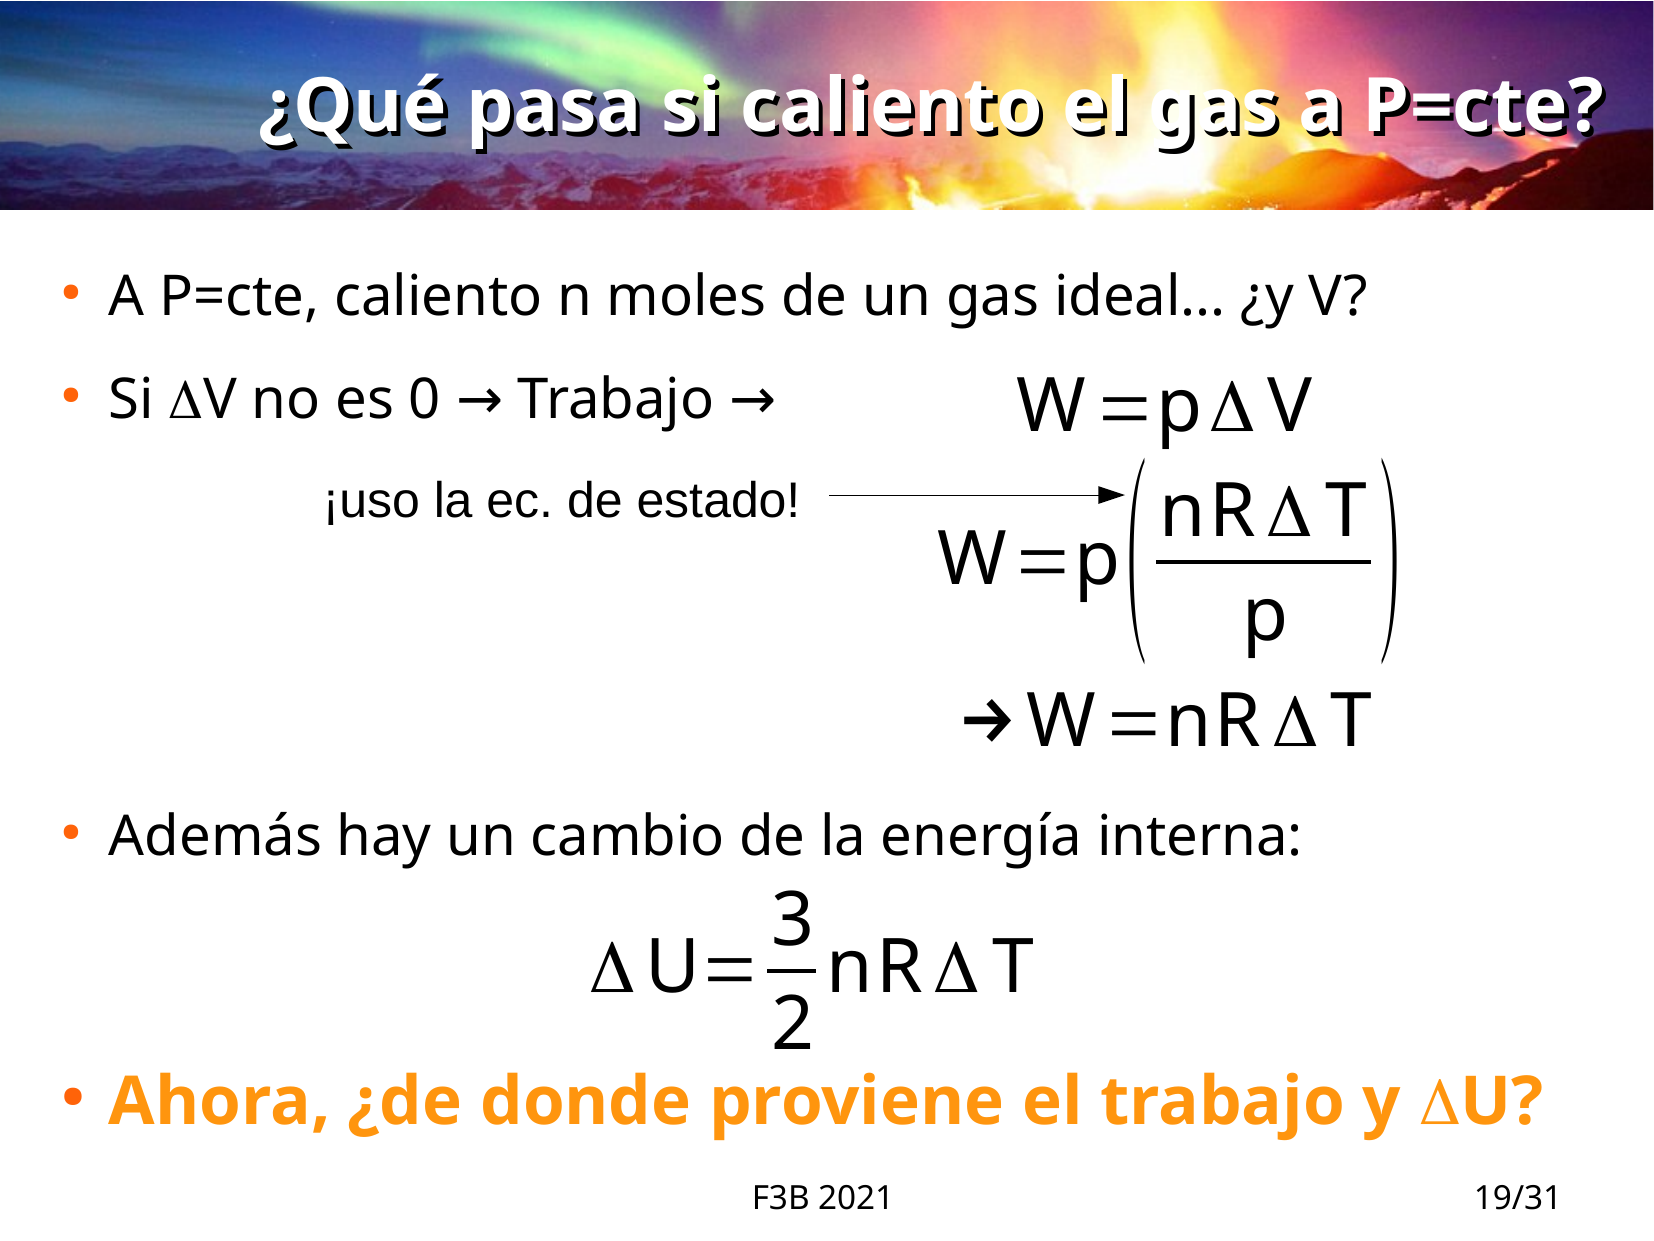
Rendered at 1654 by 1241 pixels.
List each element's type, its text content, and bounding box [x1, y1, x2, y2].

chart [927, 358, 1411, 766]
chart [581, 872, 1041, 1068]
title ¿Qué pasa si caliento el gas a P=cte? [45, 15, 1606, 191]
text_box ¡uso la ec. de estado! [308, 465, 816, 541]
list A P=cte, caliento n moles de un gas ideal... ¿y V? Si DV no es 0 → Trabajo → Además hay un cambio de la energía interna: Ahora, ¿de donde proviene el trabajo y DU? [45, 255, 1606, 1156]
picture [0, 1, 1654, 210]
